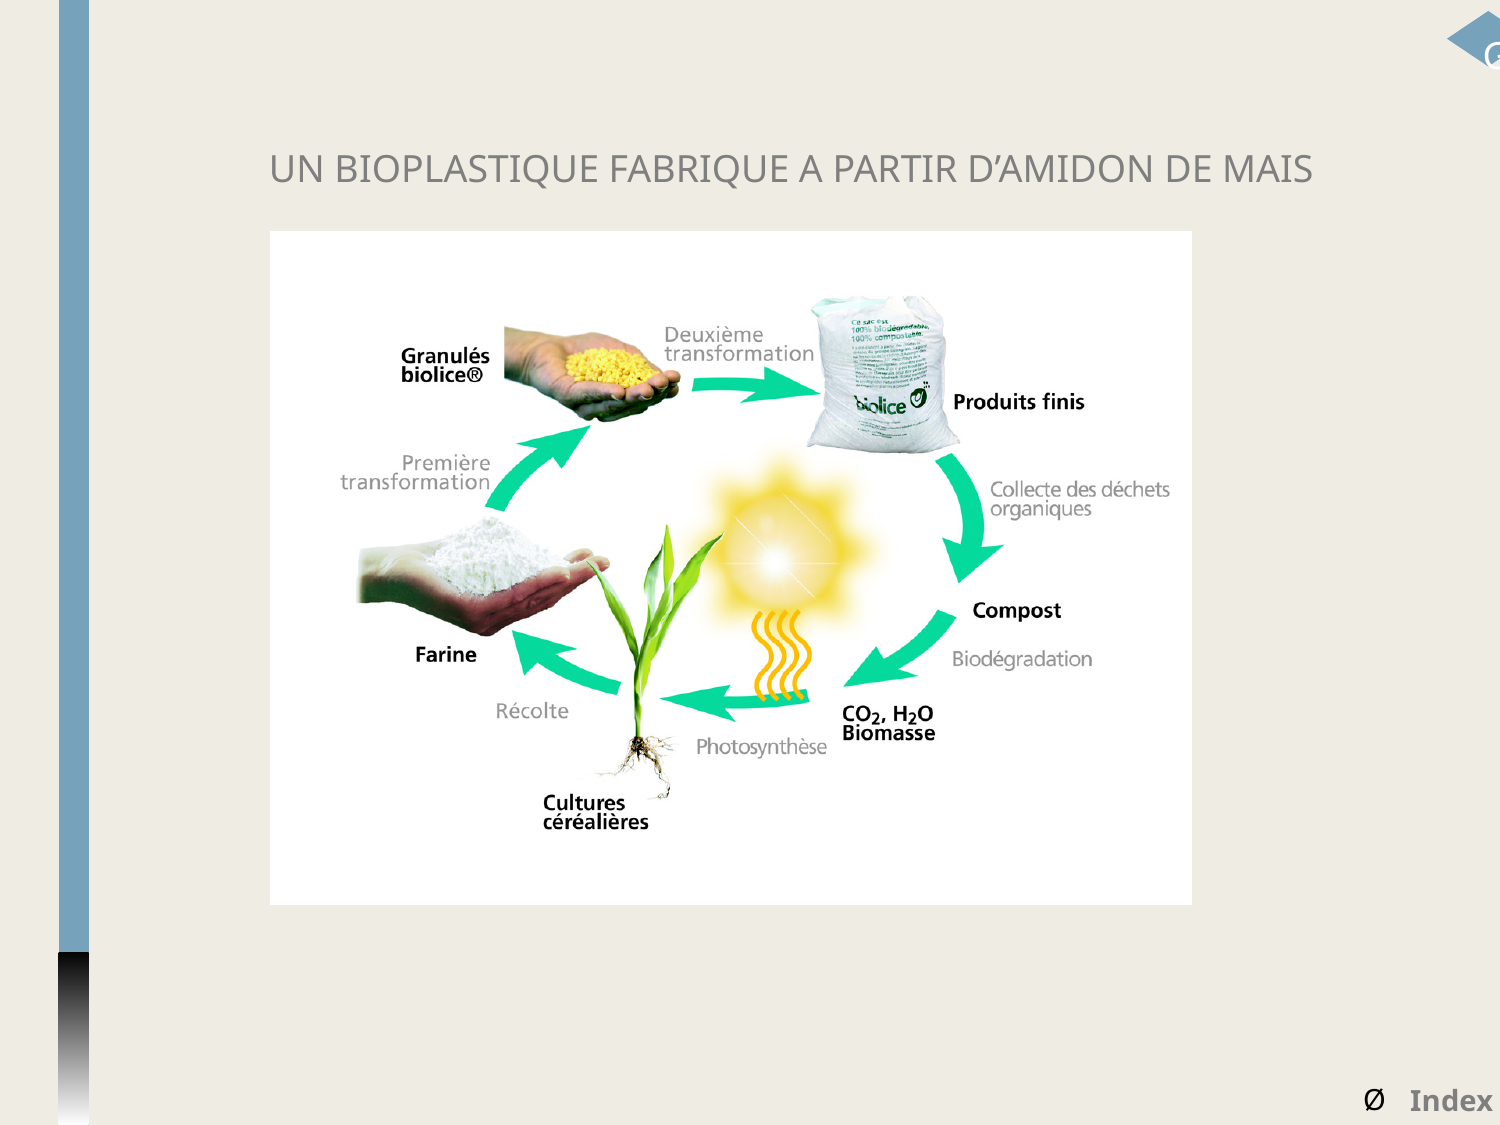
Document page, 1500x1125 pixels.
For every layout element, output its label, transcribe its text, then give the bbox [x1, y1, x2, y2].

picture [270, 231, 1192, 905]
text_box [59, 0, 89, 1125]
text_box UN BIOPLASTIQUE FABRIQUE A PARTIR D’AMIDON DE MAIS [253, 137, 1222, 198]
text_box G [1488, 45, 1500, 65]
text_box Index [1348, 1074, 1493, 1125]
text_box G [1446, 10, 1500, 67]
